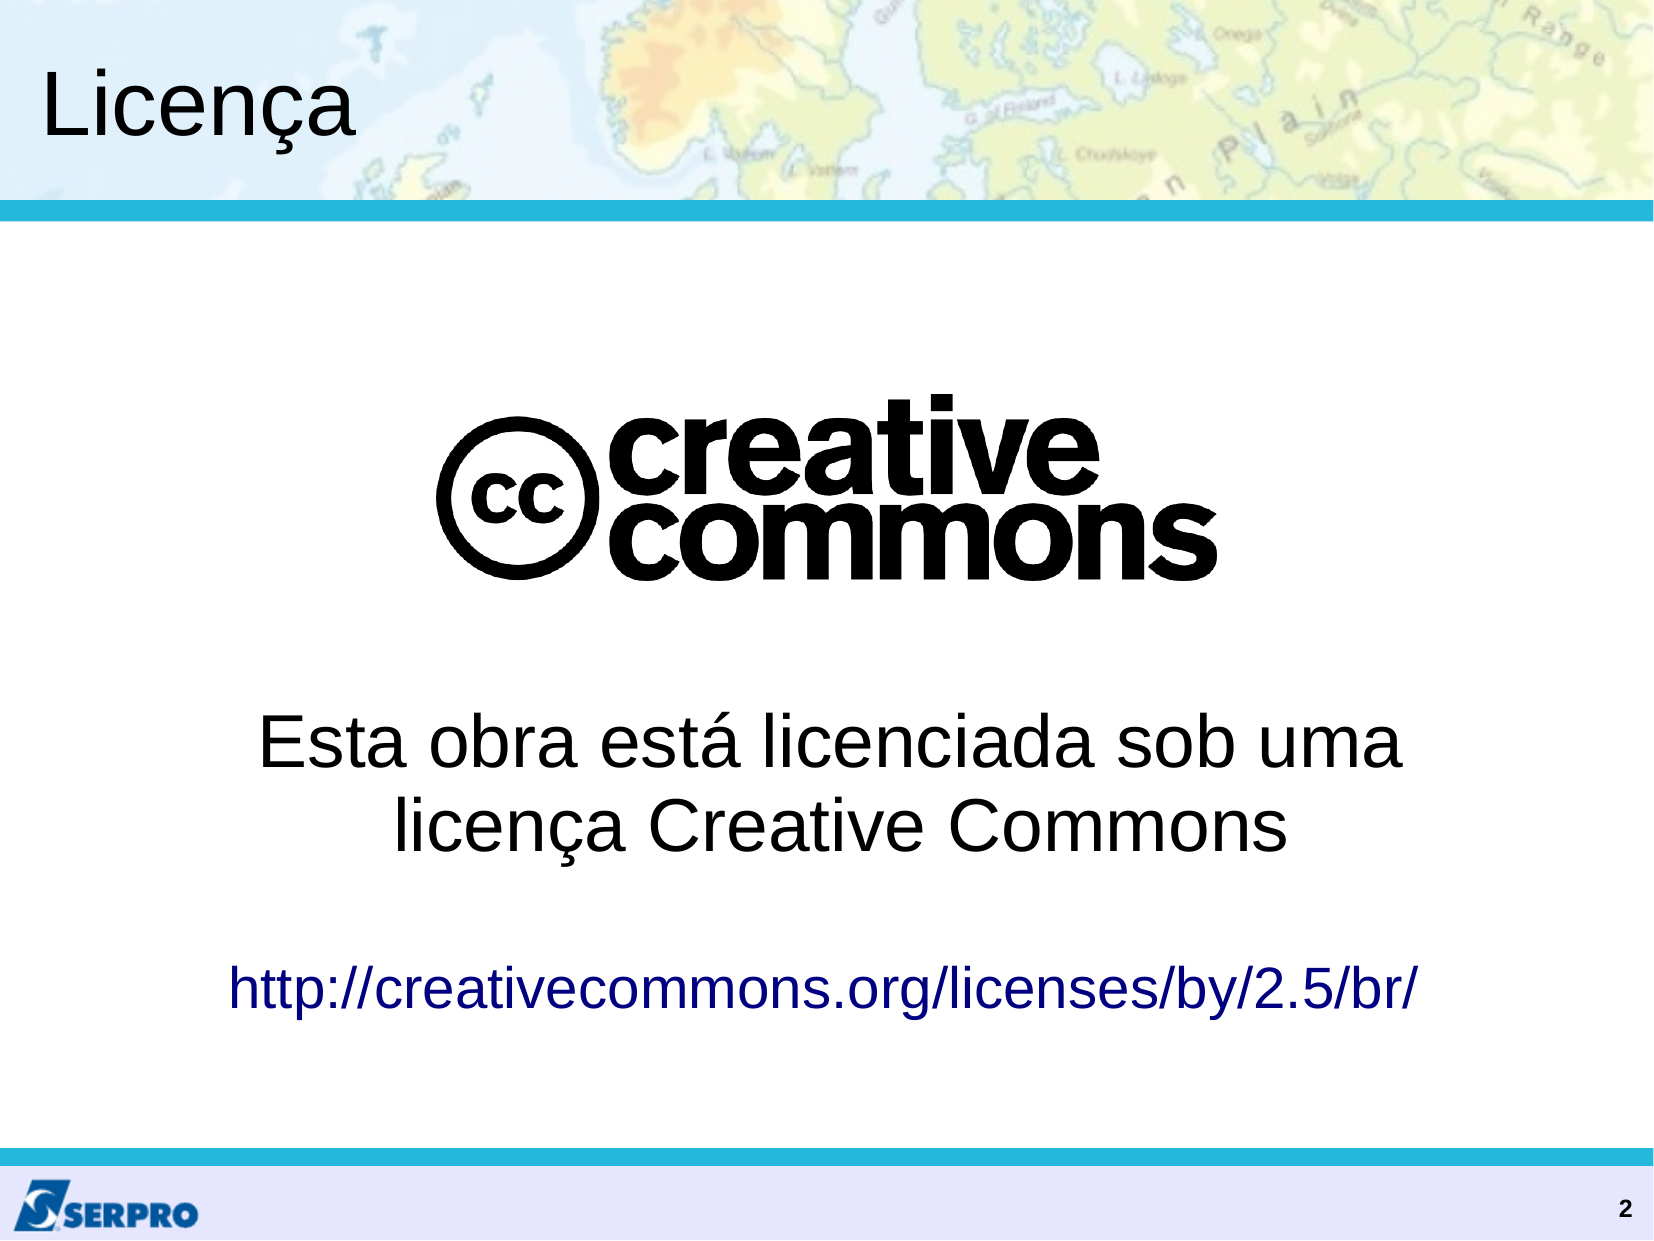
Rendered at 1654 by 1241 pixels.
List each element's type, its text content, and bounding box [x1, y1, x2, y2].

picture [10, 1177, 201, 1235]
picture [436, 394, 1217, 581]
text_box Esta obra está licenciada sob uma licença Creative Commons [236, 649, 1447, 875]
text_box http://creativecommons.org/licenses/by/2.5/br/ [213, 947, 1441, 1028]
title Licença [40, 49, 1614, 159]
